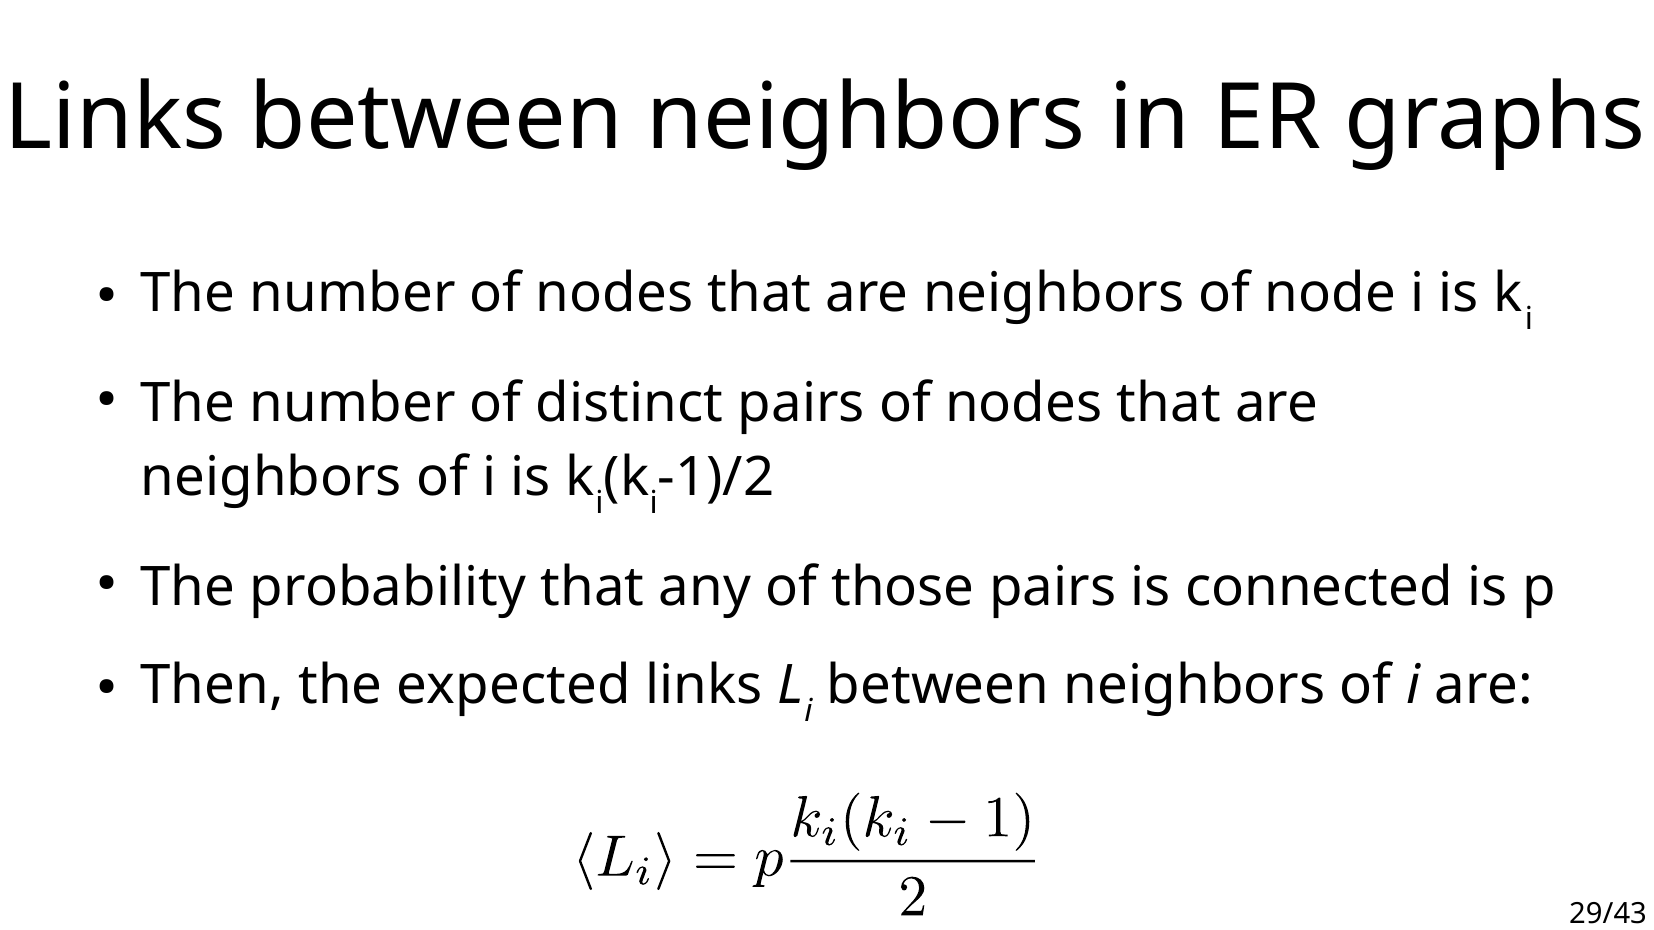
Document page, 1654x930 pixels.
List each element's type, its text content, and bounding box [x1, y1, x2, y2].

list The number of nodes that are neighbors of node i is ki The number of distinct pairs of nodes that are neighbors of i is ki(ki-1)/2 The probability that any of those pairs is connected is p Then, the expected links Li between neighbors of i are: [82, 252, 1571, 793]
title Links between neighbors in ER graphs [0, 1, 1653, 226]
text_box [572, 792, 1036, 916]
